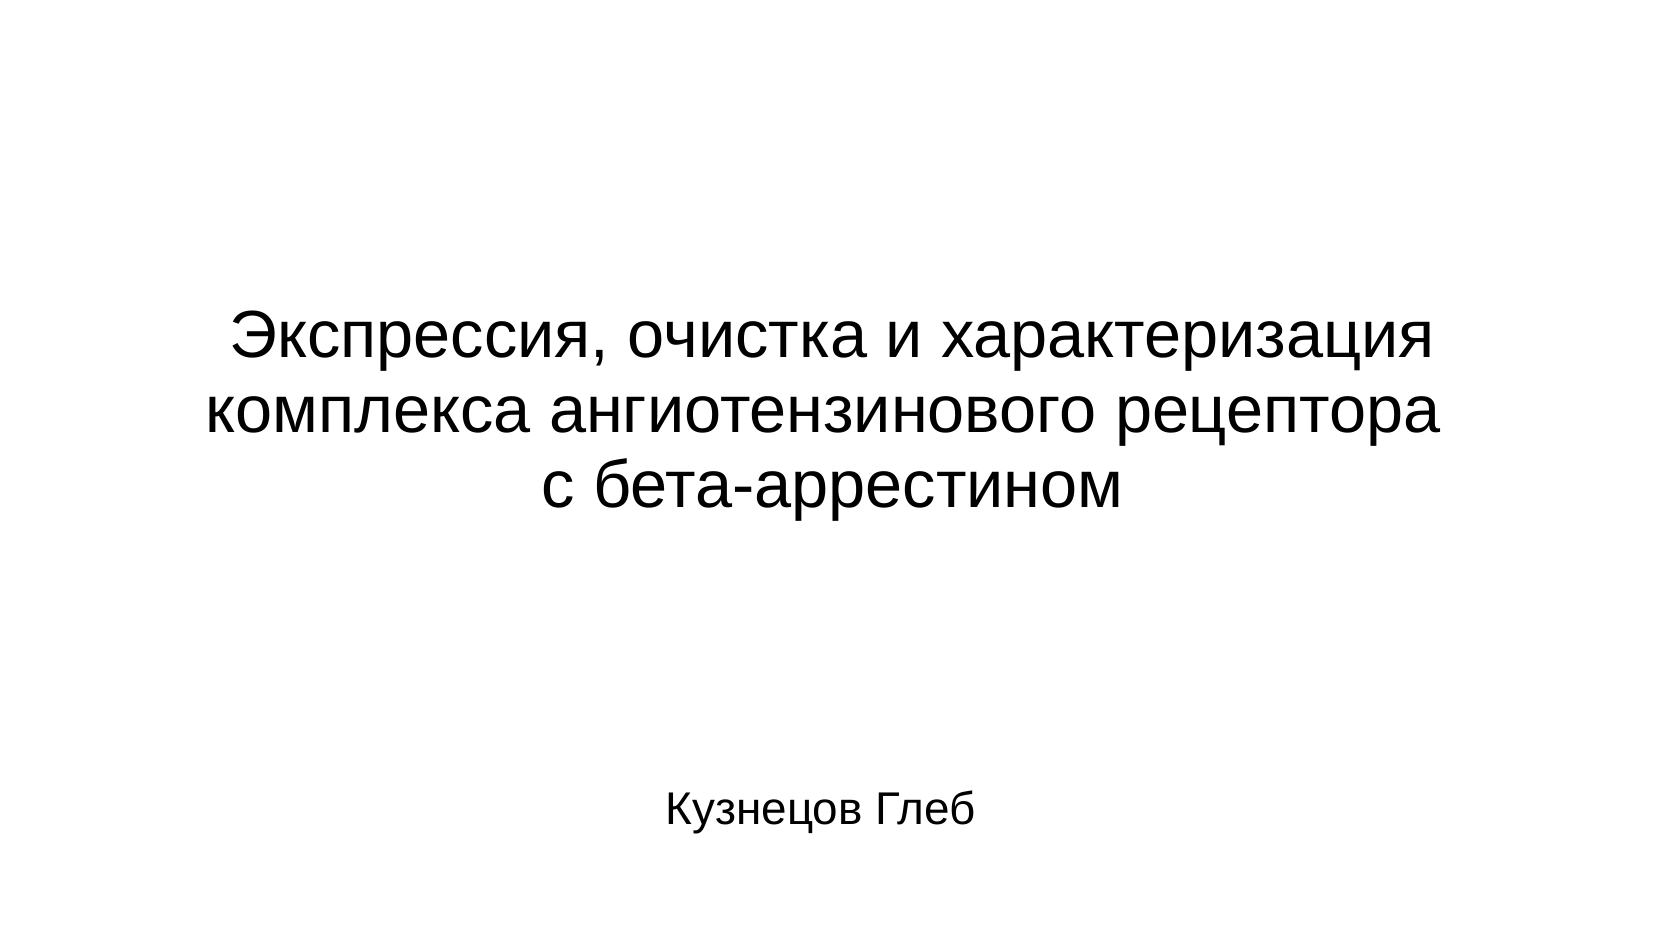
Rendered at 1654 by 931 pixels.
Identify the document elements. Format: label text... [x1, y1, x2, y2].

subtitle Экспрессия, очистка и характеризация комплекса ангиотензинового рецептора с бета-аррестином [88, 139, 1577, 680]
title Кузнецов Глеб [76, 730, 1565, 886]
